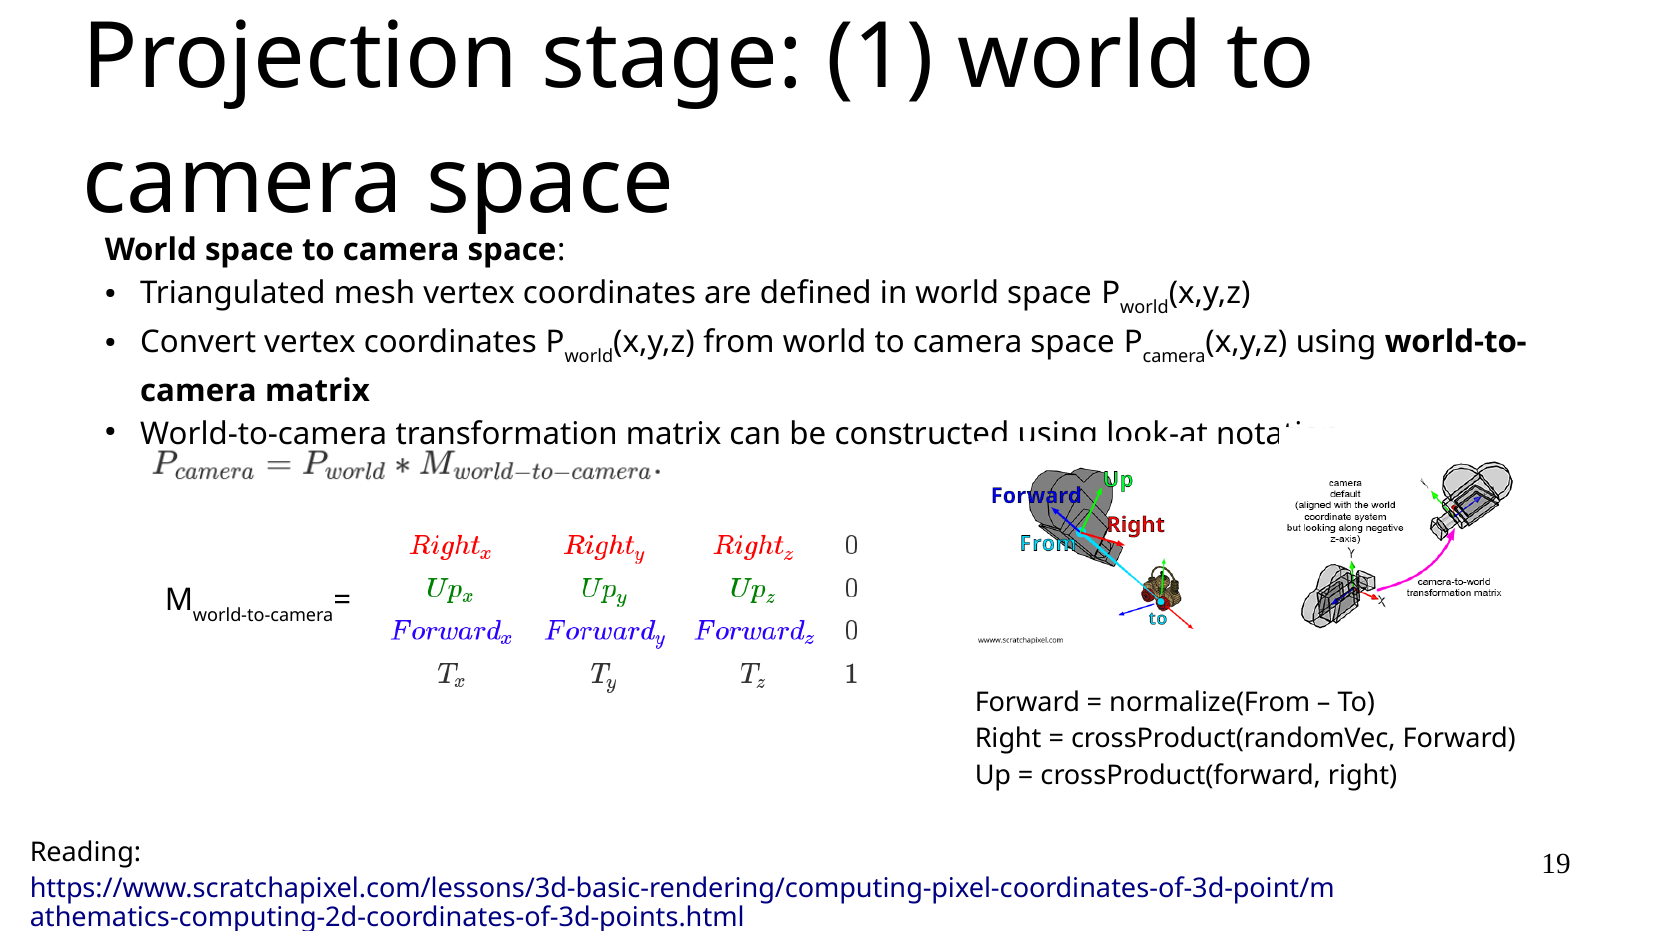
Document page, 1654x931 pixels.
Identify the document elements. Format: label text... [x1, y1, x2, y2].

picture [126, 442, 691, 496]
title Projection stage: (1) world to camera space [82, 37, 1571, 193]
picture [1279, 427, 1531, 635]
text_box World space to camera space: Triangulated mesh vertex coordinates are defined in world space Pworld(x,y,z) Convert vertex coordinates Pworld(x,y,z) from world to camera space Pcamera(x,y,z) using world-to-camera matrix World-to-camera transformation matrix can be constructed using look-at notation [90, 219, 1591, 442]
picture [976, 441, 1216, 646]
picture [375, 509, 888, 706]
text_box Reading: https://www.scratchapixel.com/lessons/3d-basic-rendering/computing-pixel-coordinates-of-3d-point/mathematics-computing-2d-coordinates-of-3d-points.html [15, 825, 1351, 907]
text_box Mworld-to-camera= [150, 570, 379, 630]
text_box Forward = normalize(From – To) Right = crossProduct(randomVec, Forward) Up = crossProduct(forward, right) [960, 675, 1654, 831]
